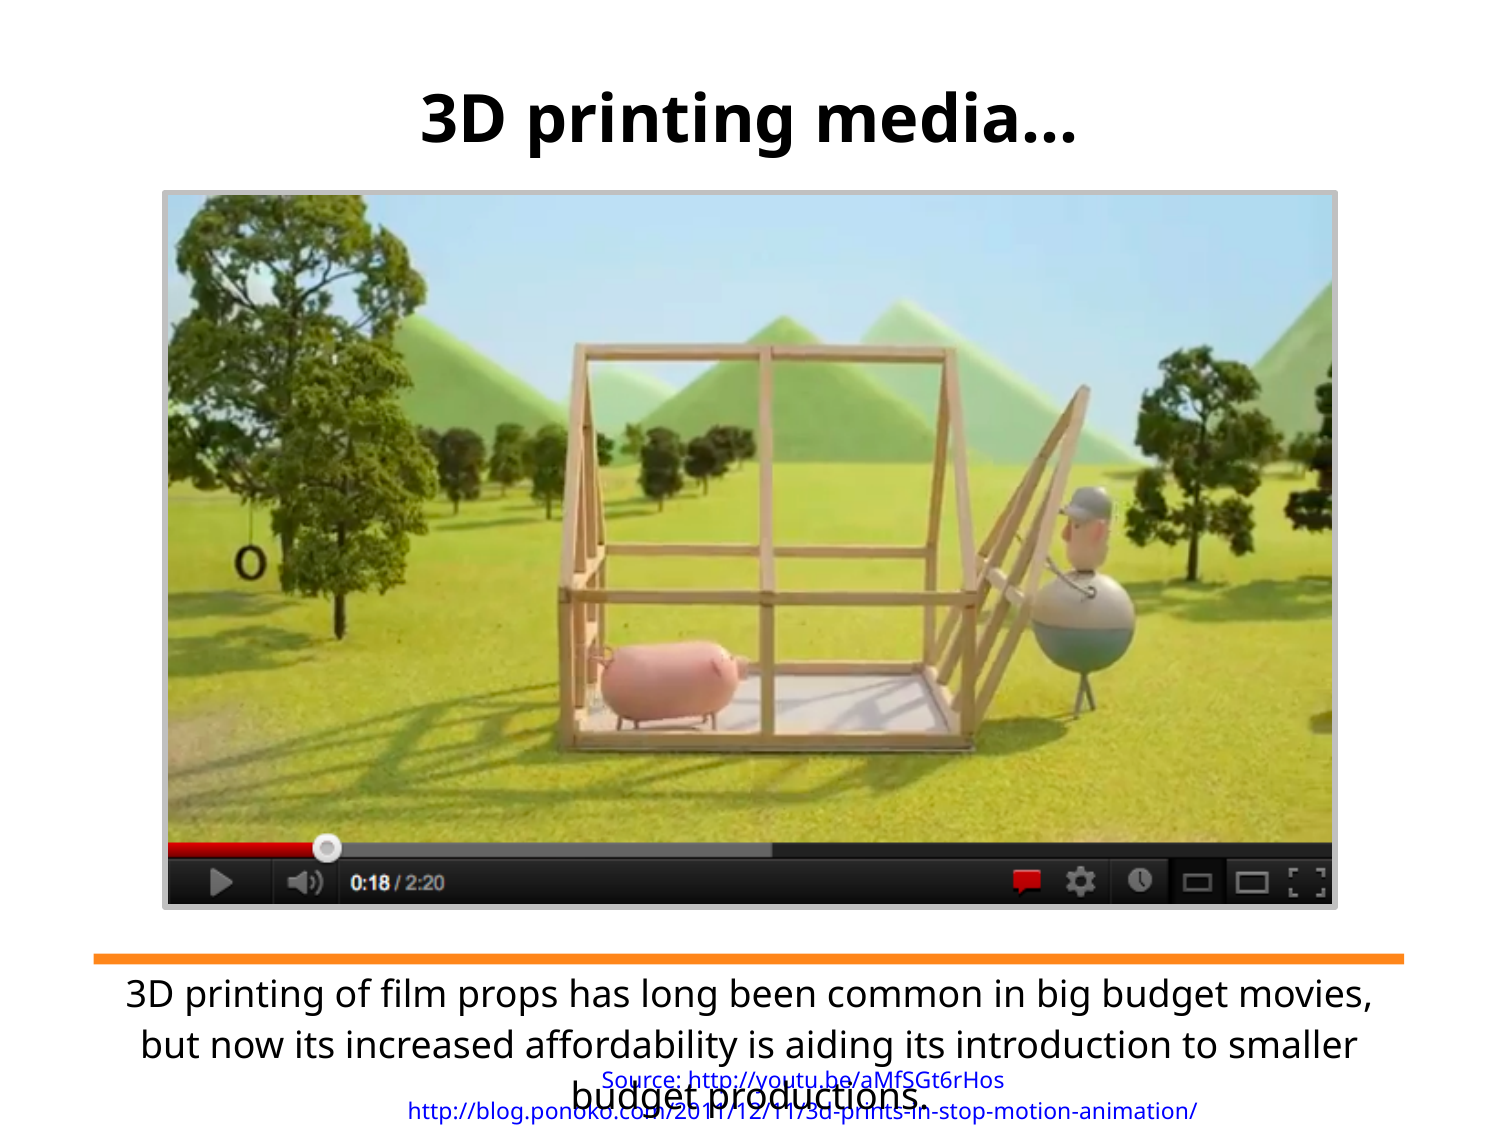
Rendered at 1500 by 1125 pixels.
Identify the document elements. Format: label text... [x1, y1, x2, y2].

picture [0, 0, 1500, 1125]
text_box Source: http://youtu.be/aMfSGt6rHos http://blog.ponoko.com/2011/12/11/3d-prints-in-stop-motion-animation/ [392, 1064, 1108, 1123]
text_box 3D printing of film props has long been common in big budget movies, but now its increased affordability is aiding its introduction to smaller budget productions. [76, 960, 1424, 1064]
title 3D printing media... [75, 44, 1426, 188]
